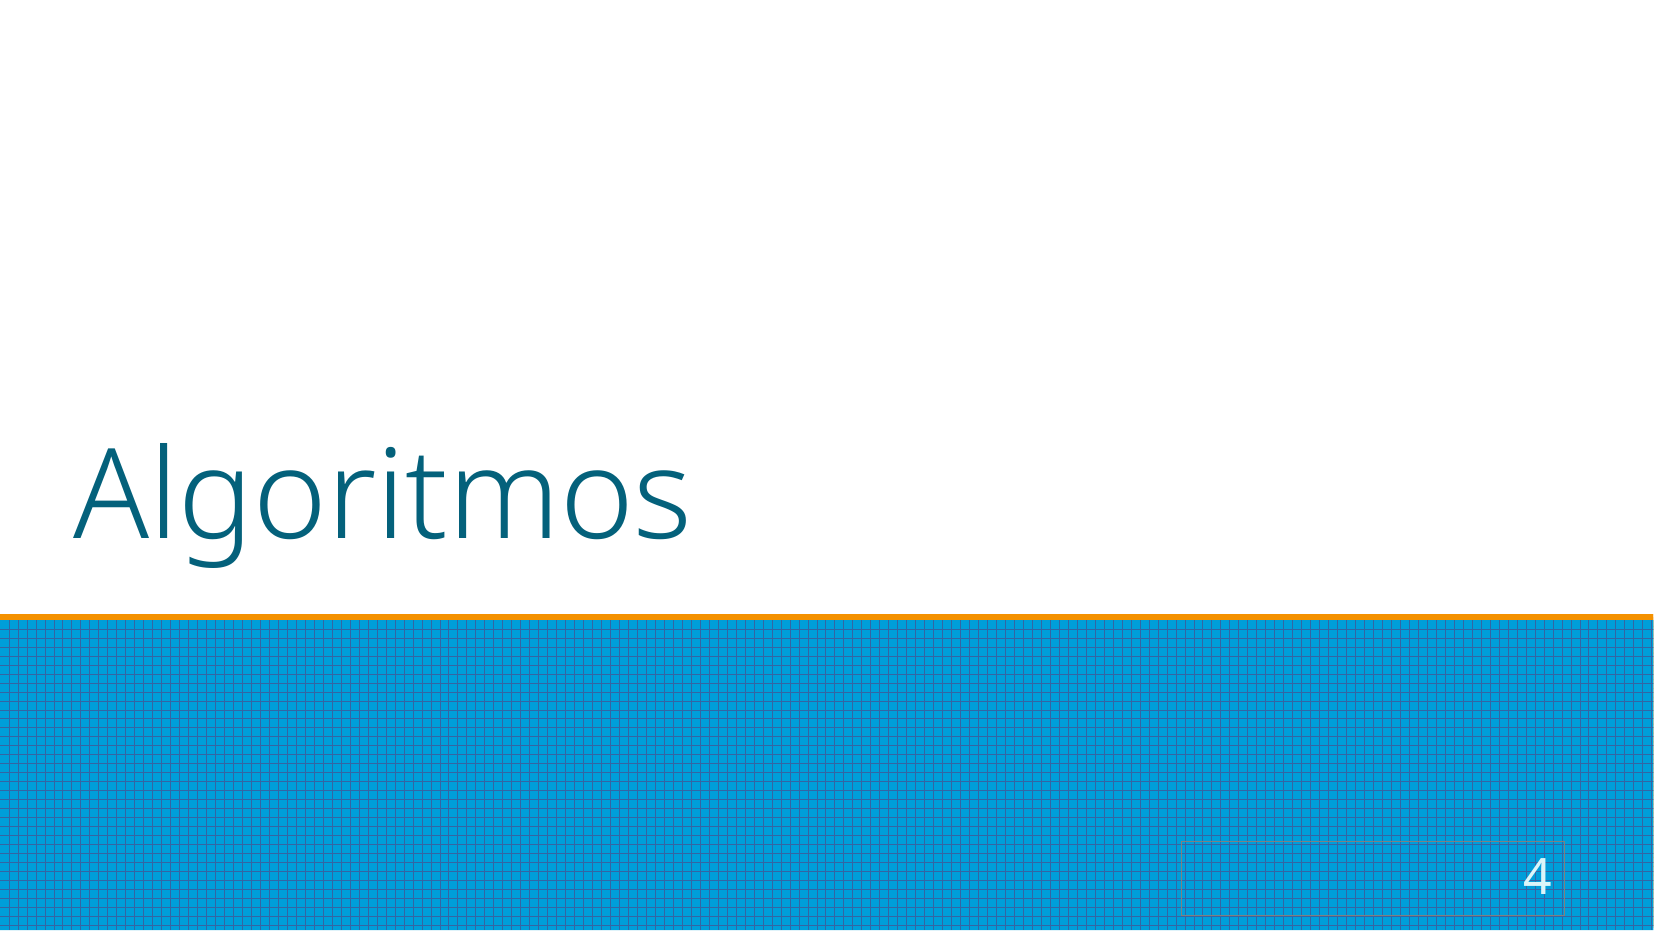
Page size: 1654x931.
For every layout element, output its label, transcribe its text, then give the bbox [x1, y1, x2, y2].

title Algoritmos [73, 44, 1551, 576]
